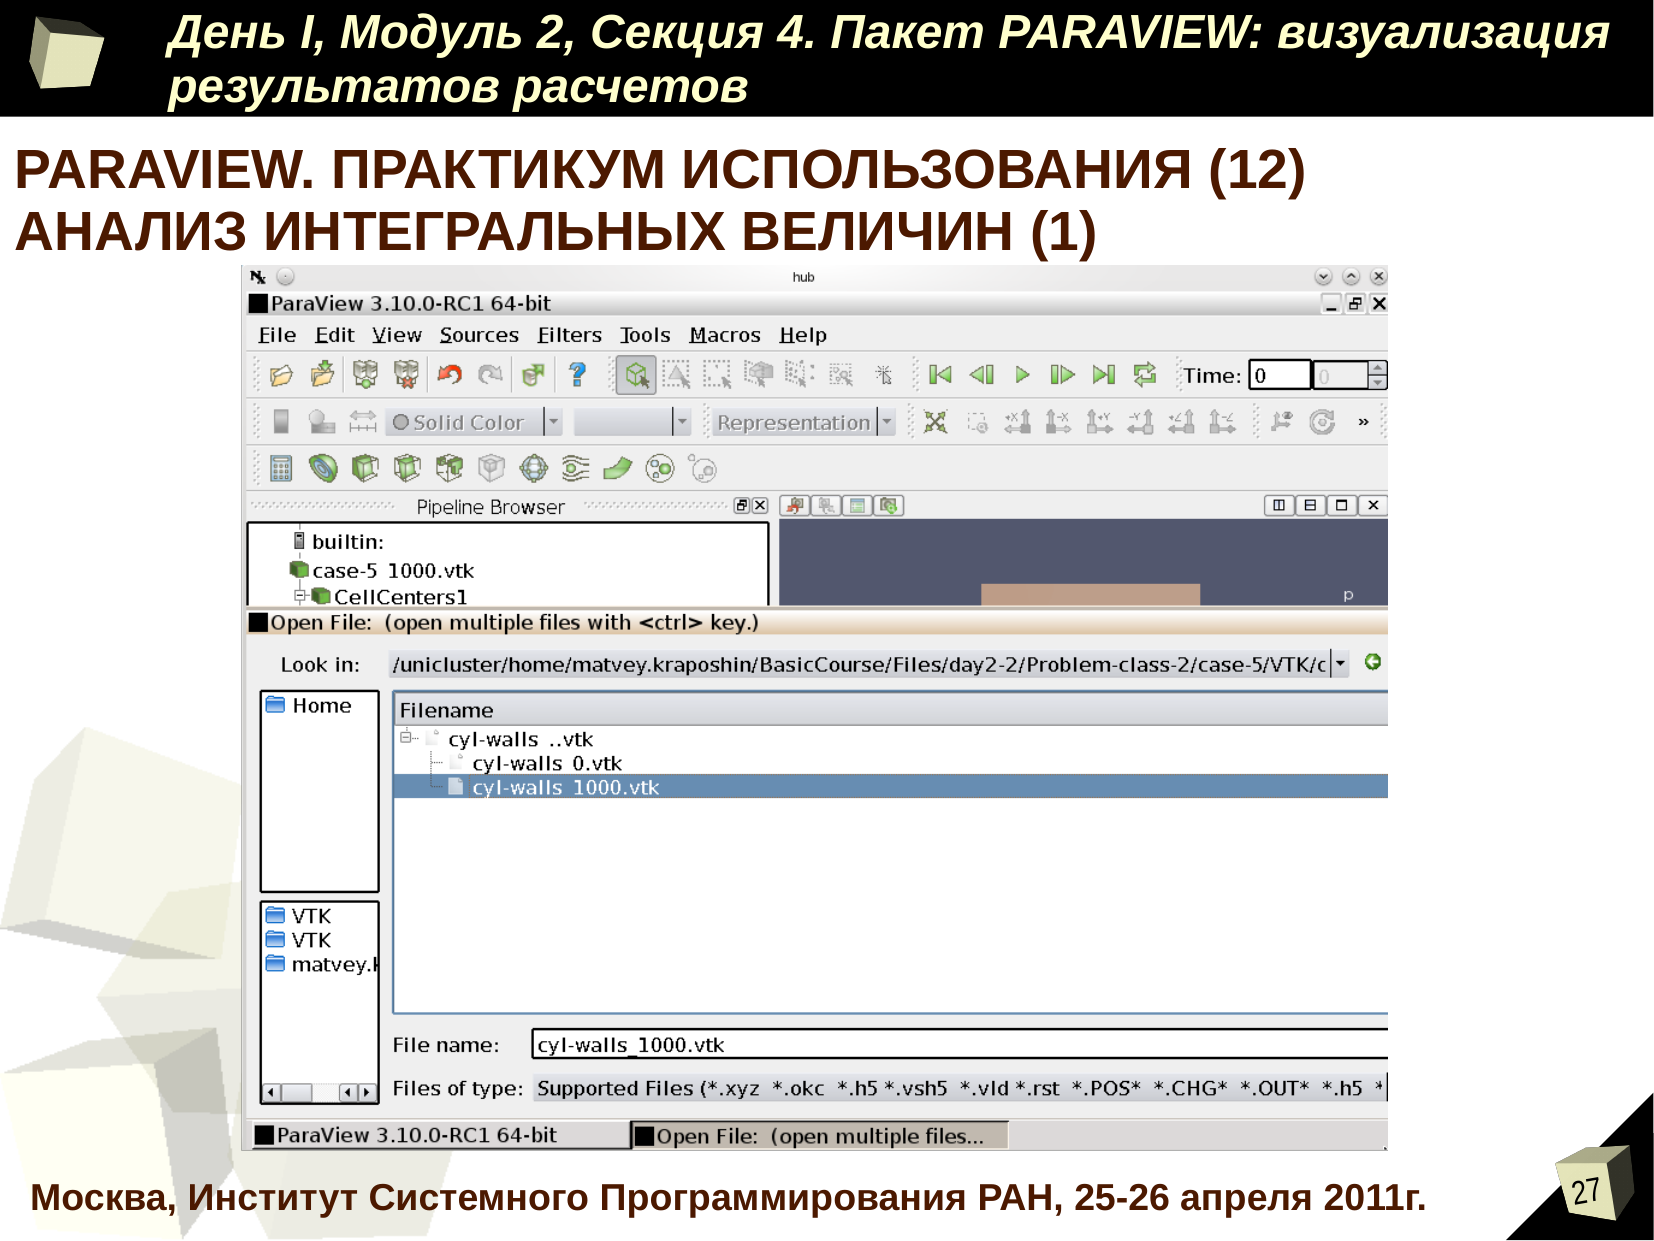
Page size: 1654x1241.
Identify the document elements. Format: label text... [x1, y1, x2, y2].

picture [464, 1193, 472, 1198]
picture [0, 265, 1388, 1241]
text_box PARAVIEW. ПРАКТИКУМ ИСПОЛЬЗОВАНИЯ (12) АНАЛИЗ ИНТЕГРАЛЬНЫХ ВЕЛИЧИН (1) [0, 131, 1654, 270]
